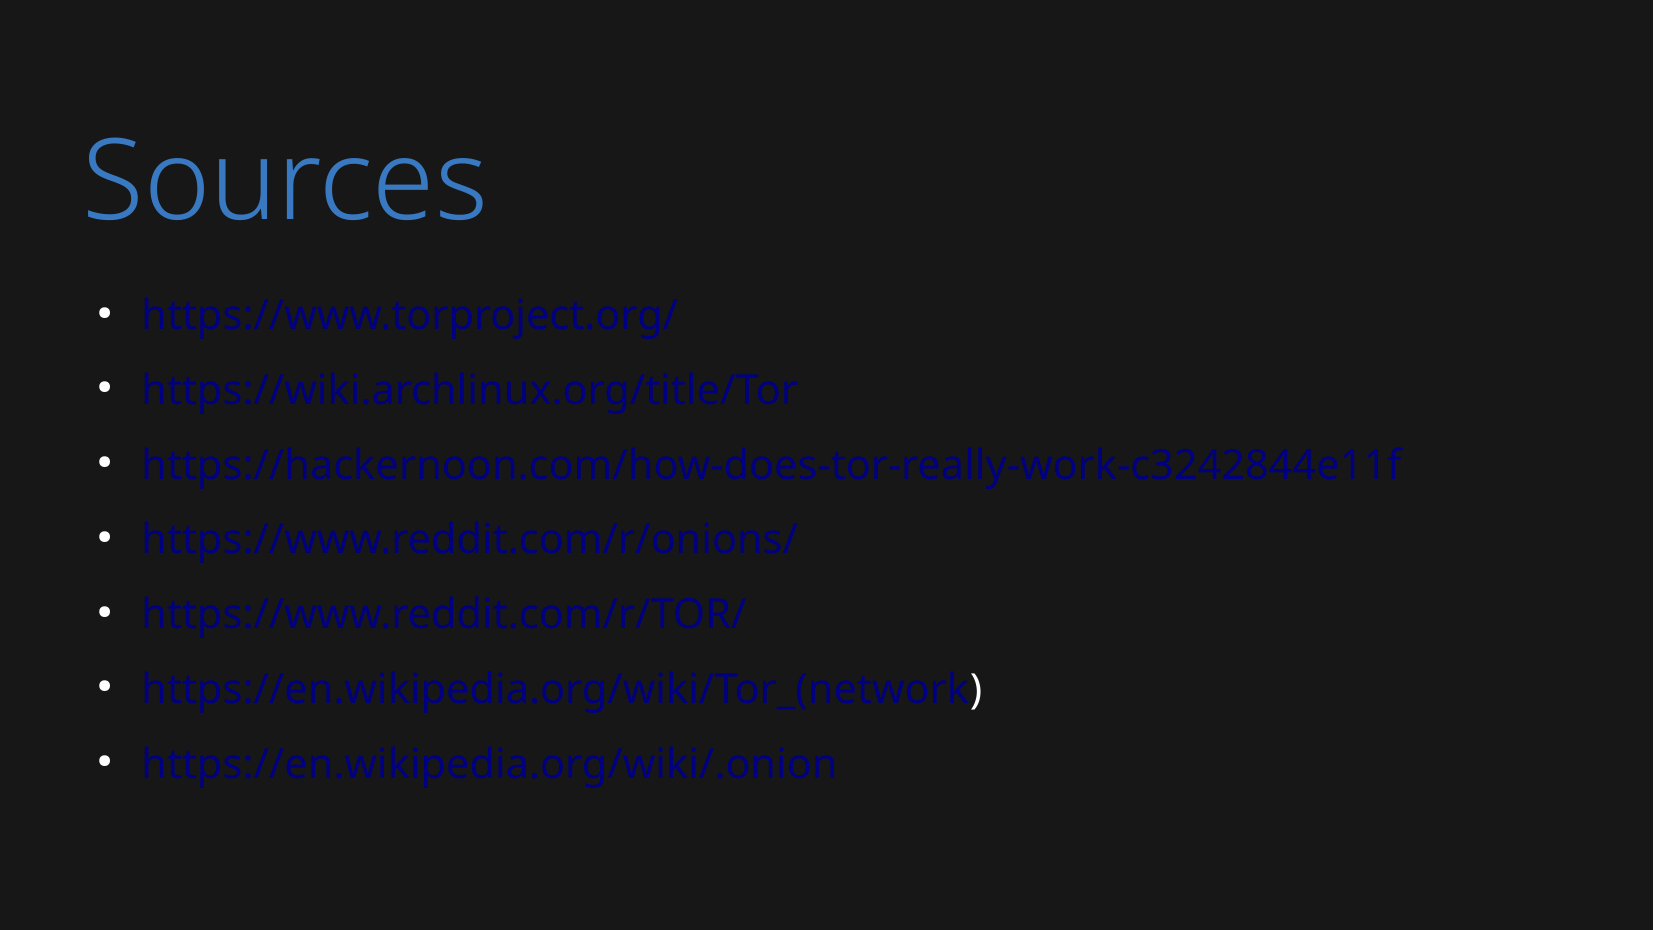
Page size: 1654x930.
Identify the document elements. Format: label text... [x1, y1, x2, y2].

list https://www.torproject.org/ https://wiki.archlinux.org/title/Tor https://hackernoon.com/how-does-tor-really-work-c3242844e11f https://www.reddit.com/r/onions/ https://www.reddit.com/r/TOR/ https://en.wikipedia.org/wiki/Tor_(network) https://en.wikipedia.org/wiki/.onion [82, 285, 1571, 795]
title Sources [82, 60, 1653, 253]
